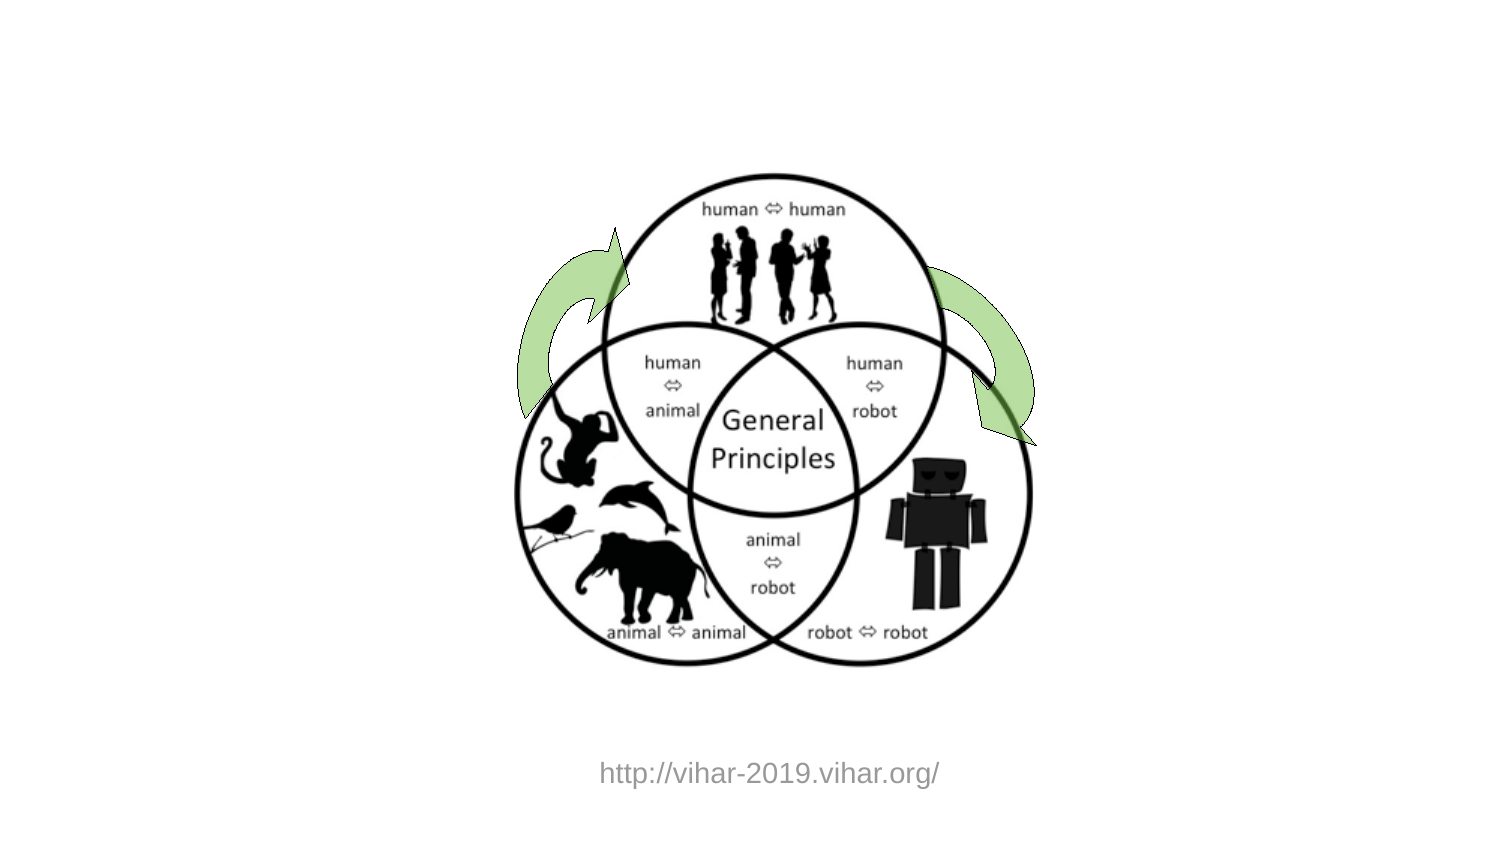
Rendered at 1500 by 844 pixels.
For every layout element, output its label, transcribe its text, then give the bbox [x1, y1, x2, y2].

picture [513, 165, 1034, 685]
picture [1022, 405, 1034, 441]
text_box http://vihar-2019.vihar.org/ [584, 749, 1050, 807]
text_box [517, 227, 630, 419]
text_box [926, 266, 1037, 446]
